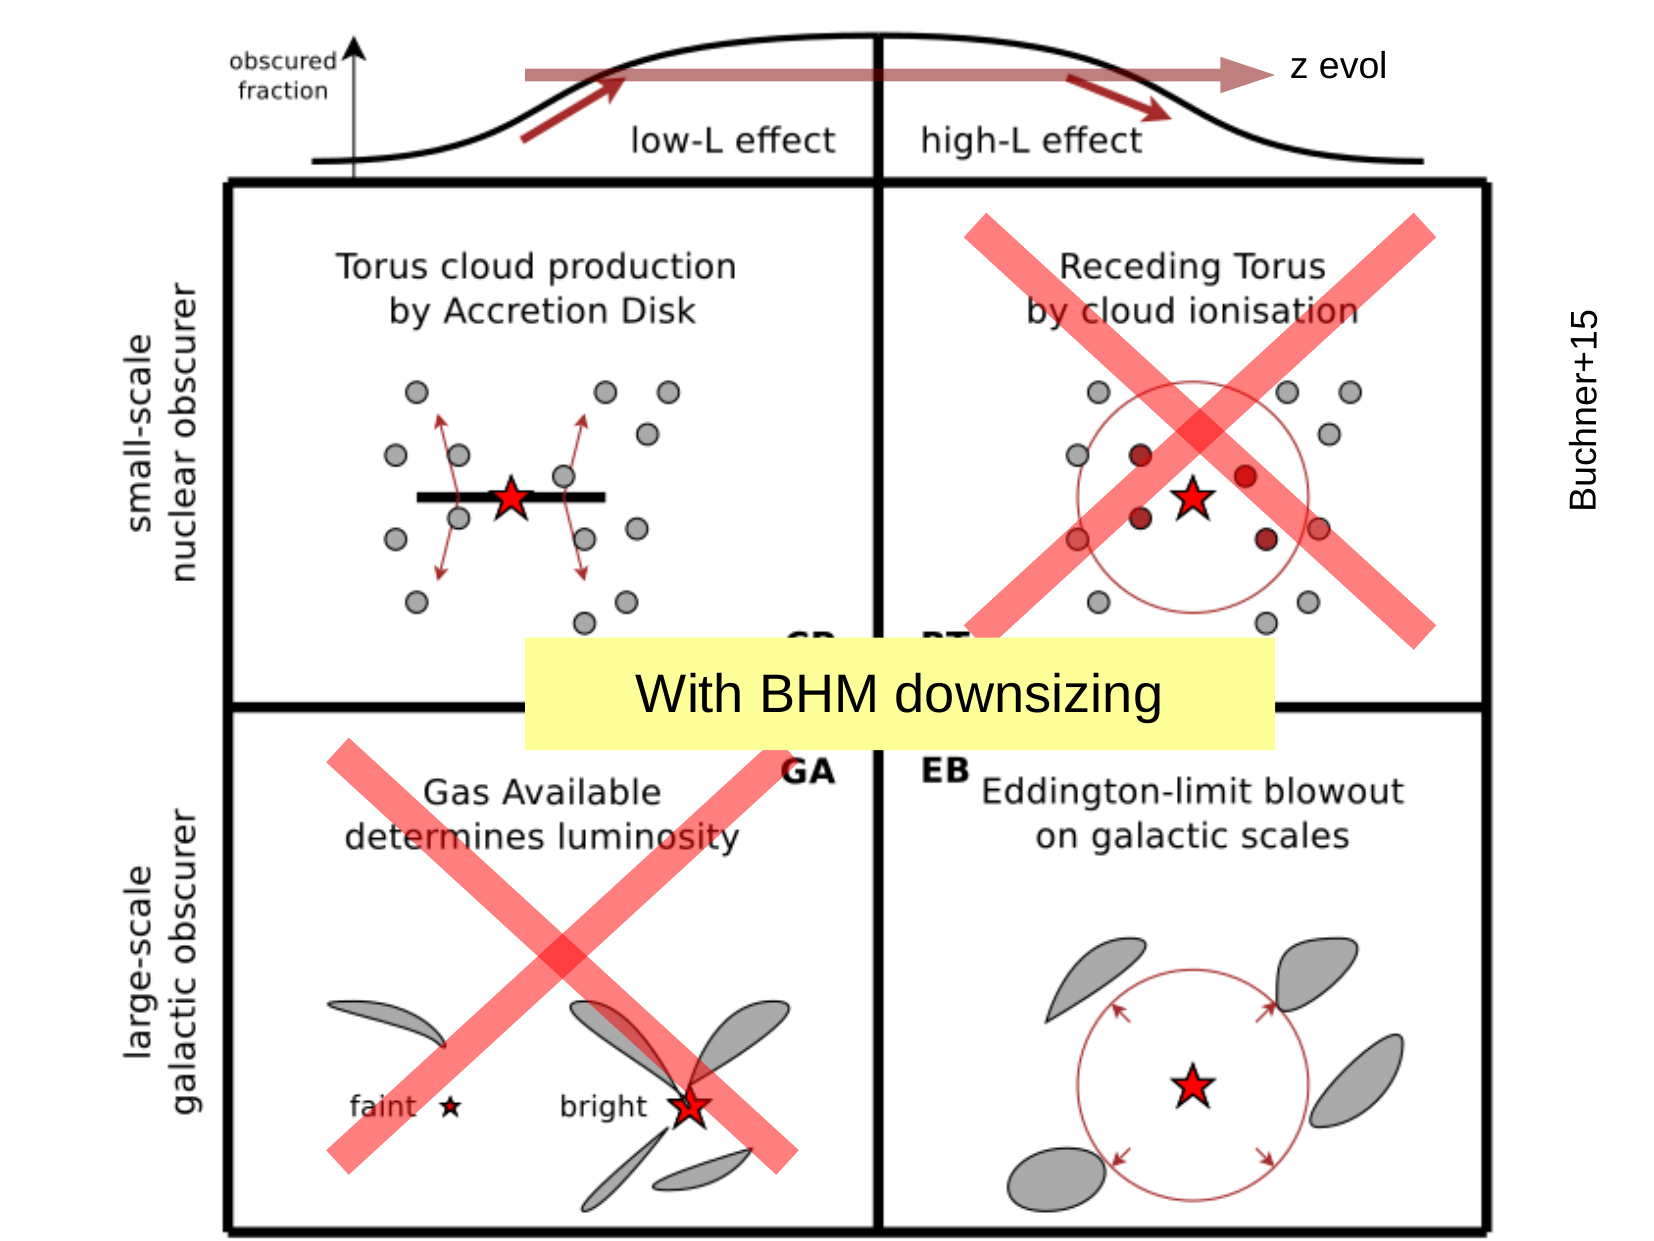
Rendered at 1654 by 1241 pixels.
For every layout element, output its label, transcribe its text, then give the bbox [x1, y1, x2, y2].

picture [90, 14, 1521, 1241]
text_box With BHM downsizing [525, 637, 1276, 751]
text_box Buchner+15 [1554, 294, 1613, 563]
text_box z evol [1275, 37, 1463, 179]
